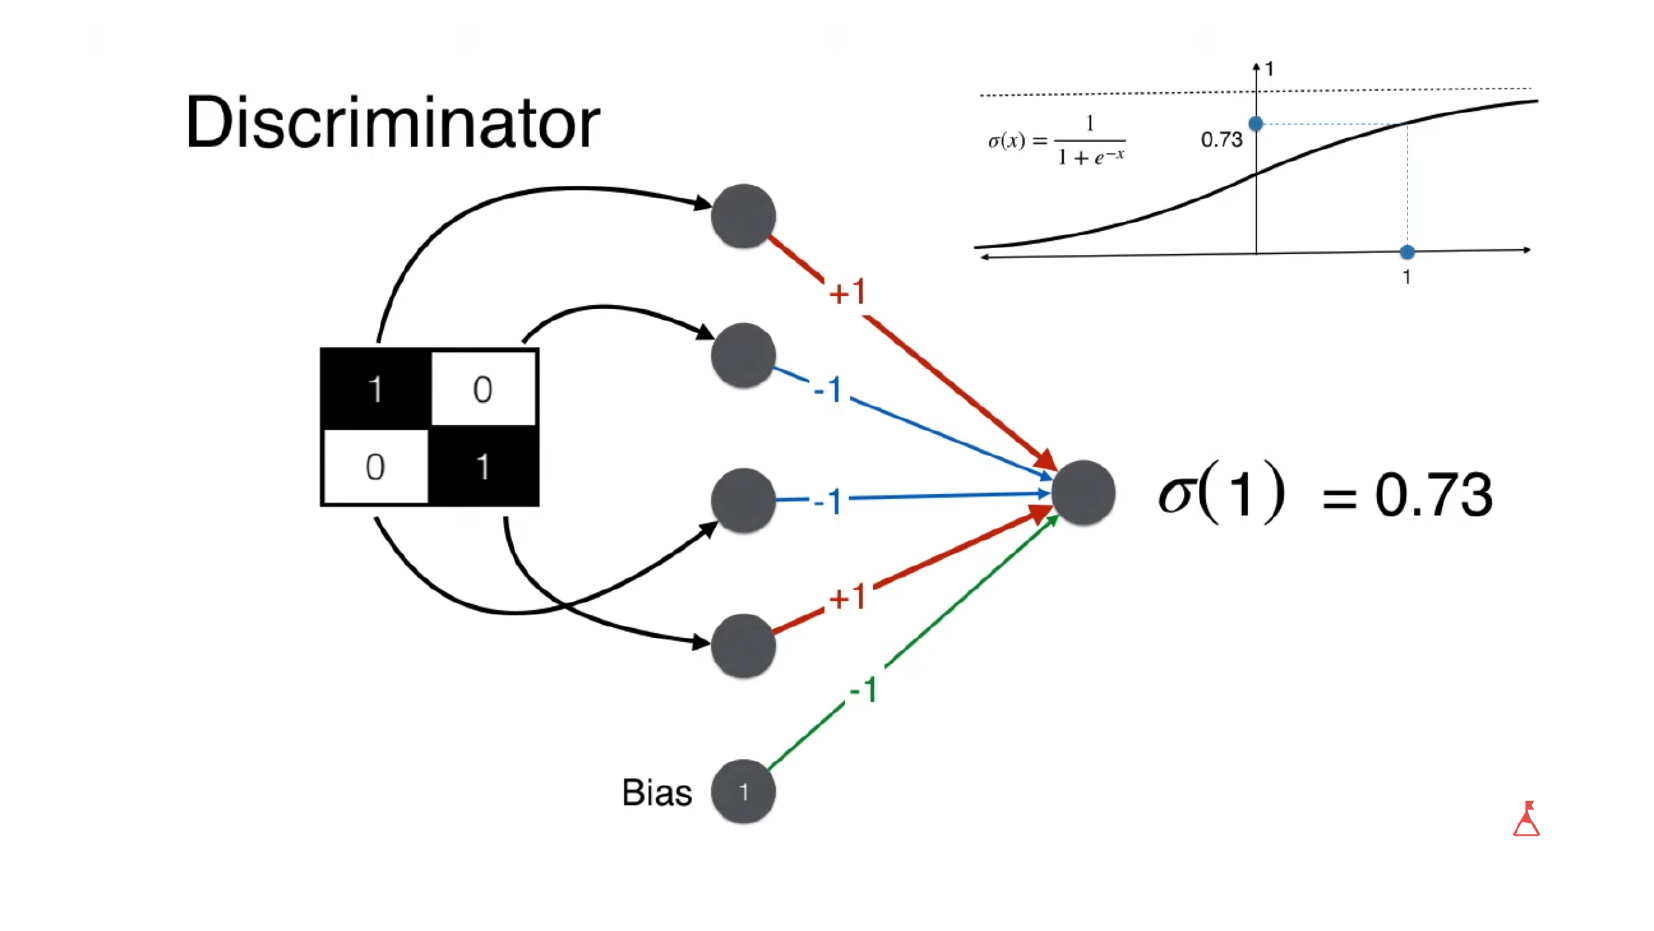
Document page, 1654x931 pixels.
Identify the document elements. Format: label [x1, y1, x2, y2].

picture [87, 27, 1566, 860]
